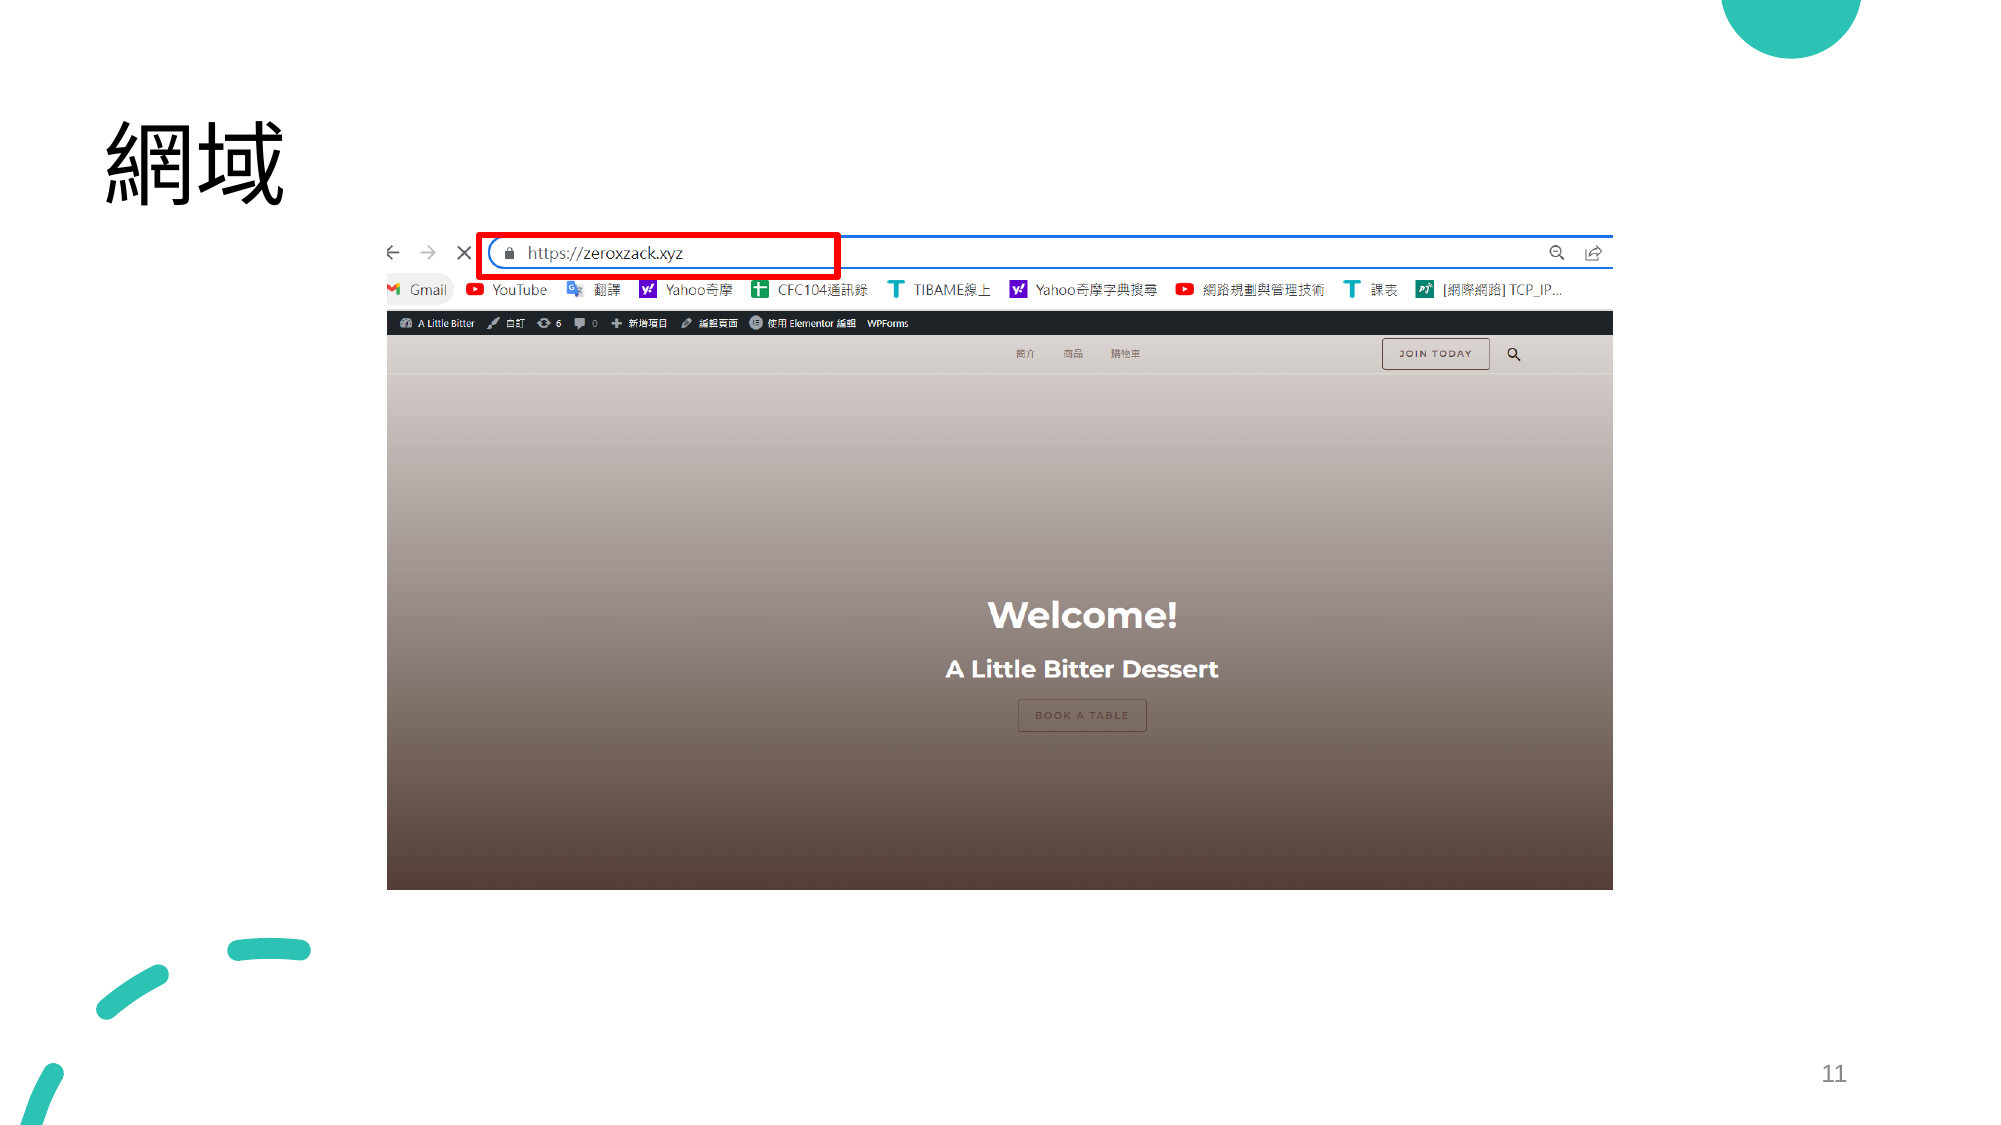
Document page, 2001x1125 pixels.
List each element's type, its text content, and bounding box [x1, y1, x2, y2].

picture [482, 238, 834, 274]
slide_number 1 [1412, 1042, 1863, 1103]
title 網域 [88, 59, 1814, 278]
picture [387, 235, 1613, 890]
